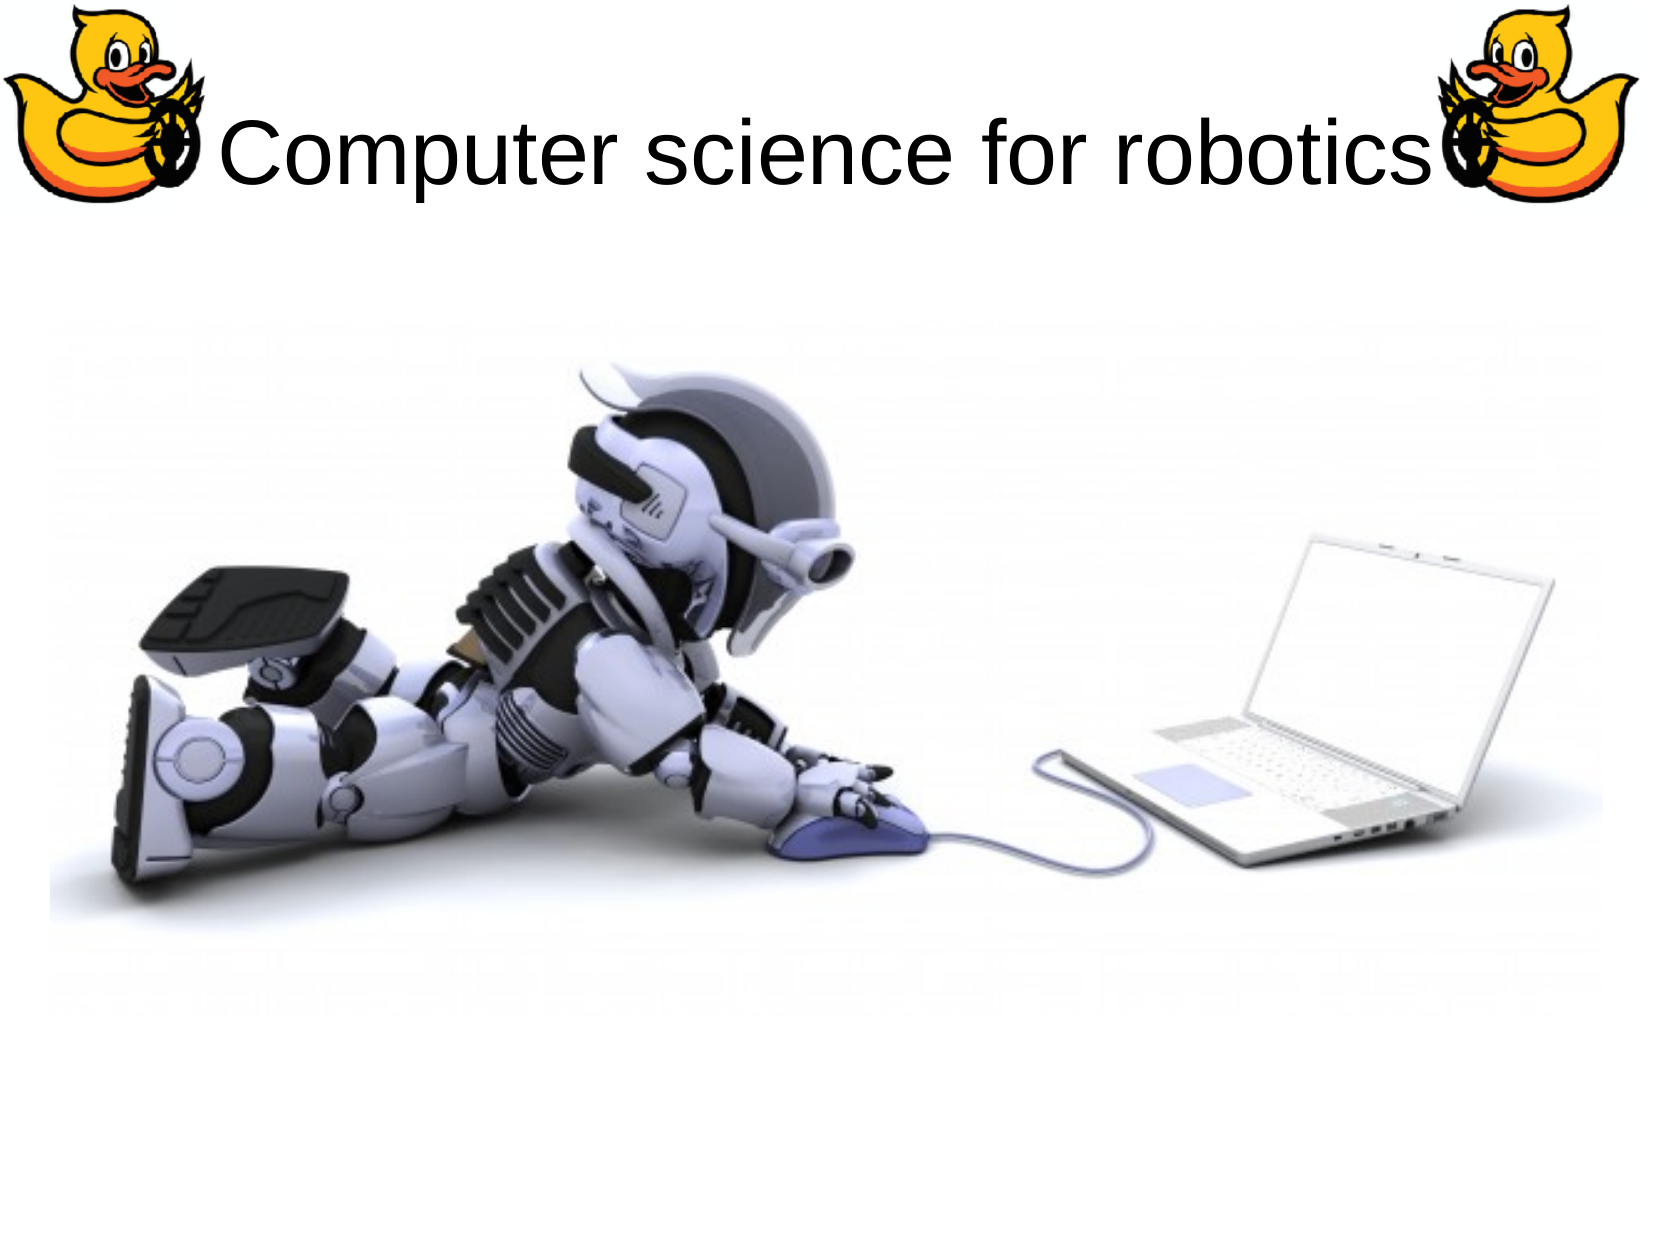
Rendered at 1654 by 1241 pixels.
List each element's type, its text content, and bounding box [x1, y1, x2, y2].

title Computer science for robotics [82, 49, 1571, 257]
picture [1429, 1, 1642, 213]
picture [0, 1, 213, 213]
picture [50, 318, 1603, 1016]
